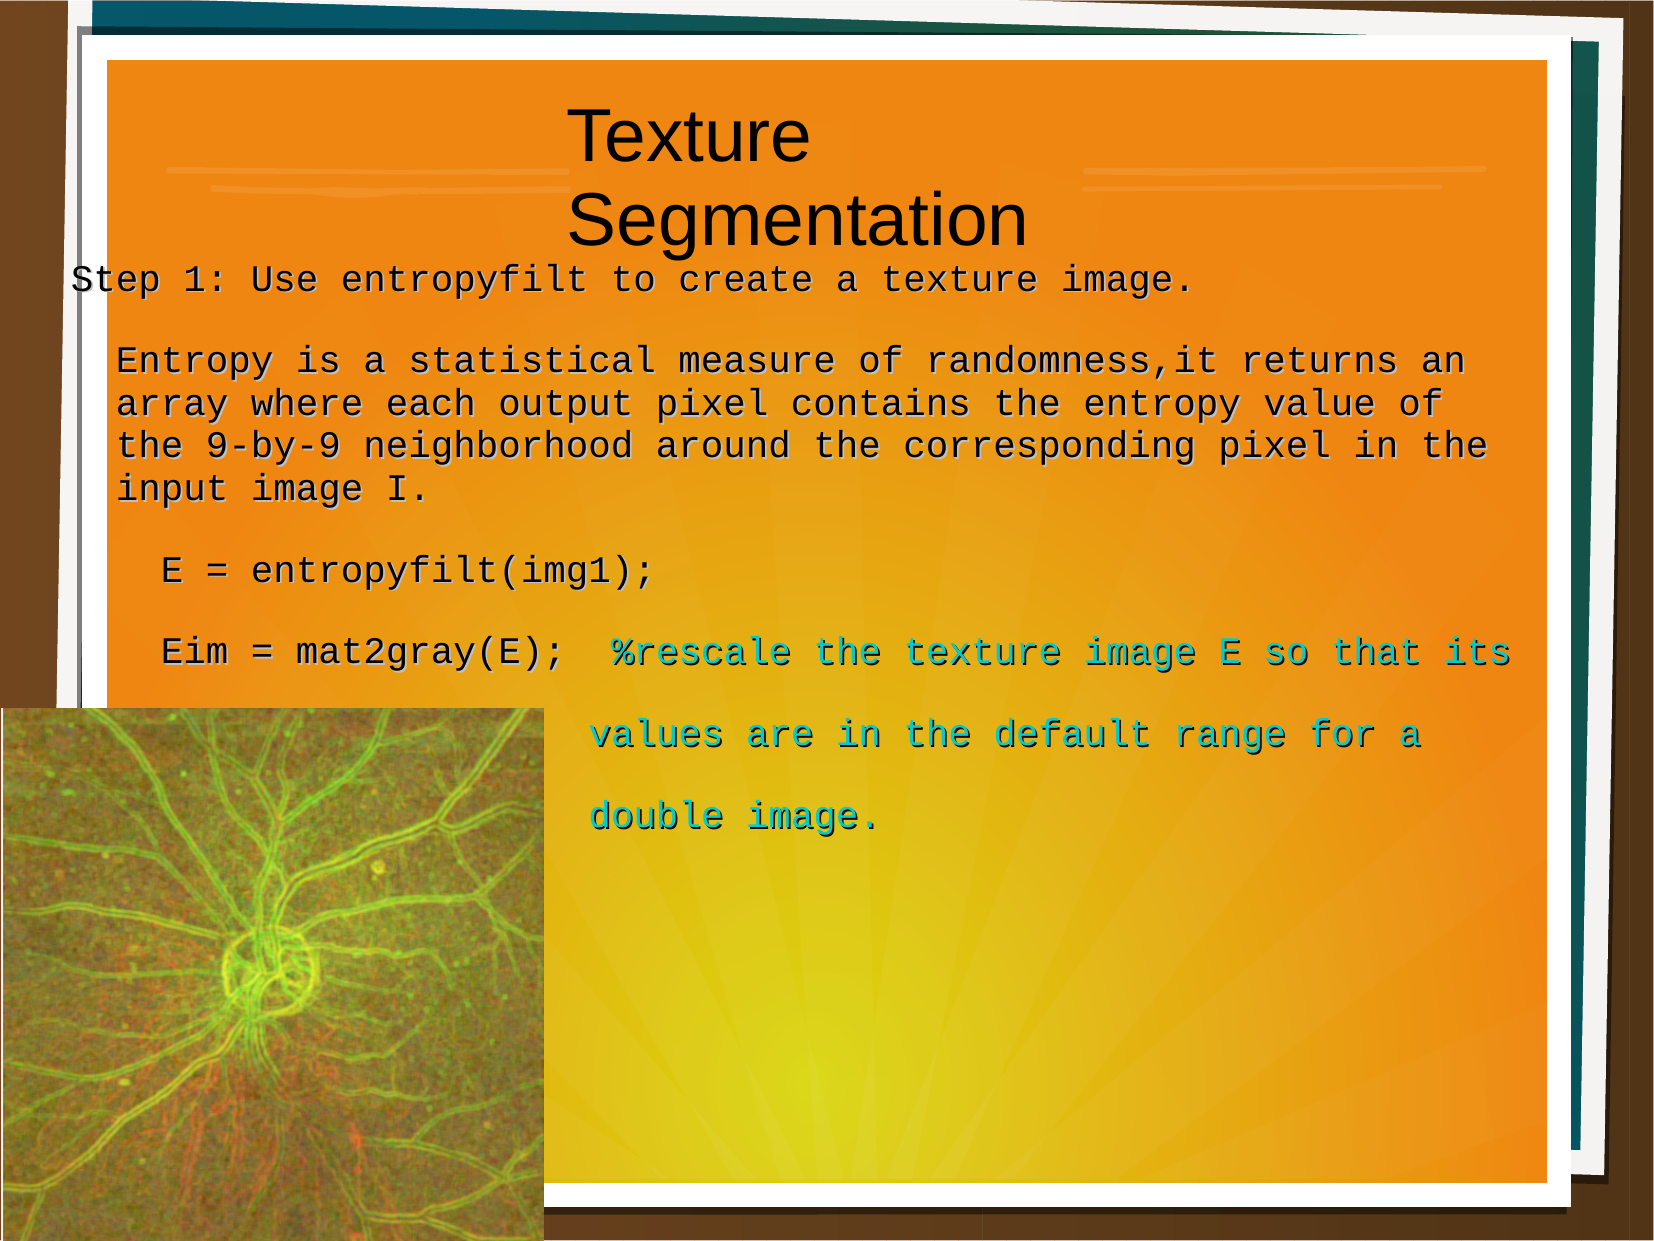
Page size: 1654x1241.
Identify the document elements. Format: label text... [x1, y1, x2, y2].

picture [1, 708, 544, 1241]
list Step 1: Use entropyfilt to create a texture image. Entropy is a statistical measure of randomness,it returns an array where each output pixel contains the entropy value of the 9-by-9 neighborhood around the corresponding pixel in the input image I. E = entropyfilt(img1); Eim = mat2gray(E); %rescale the texture image E so that its values are in the default range for a double image. [70, 259, 1559, 1111]
title Texture Segmentation [566, 78, 1087, 259]
